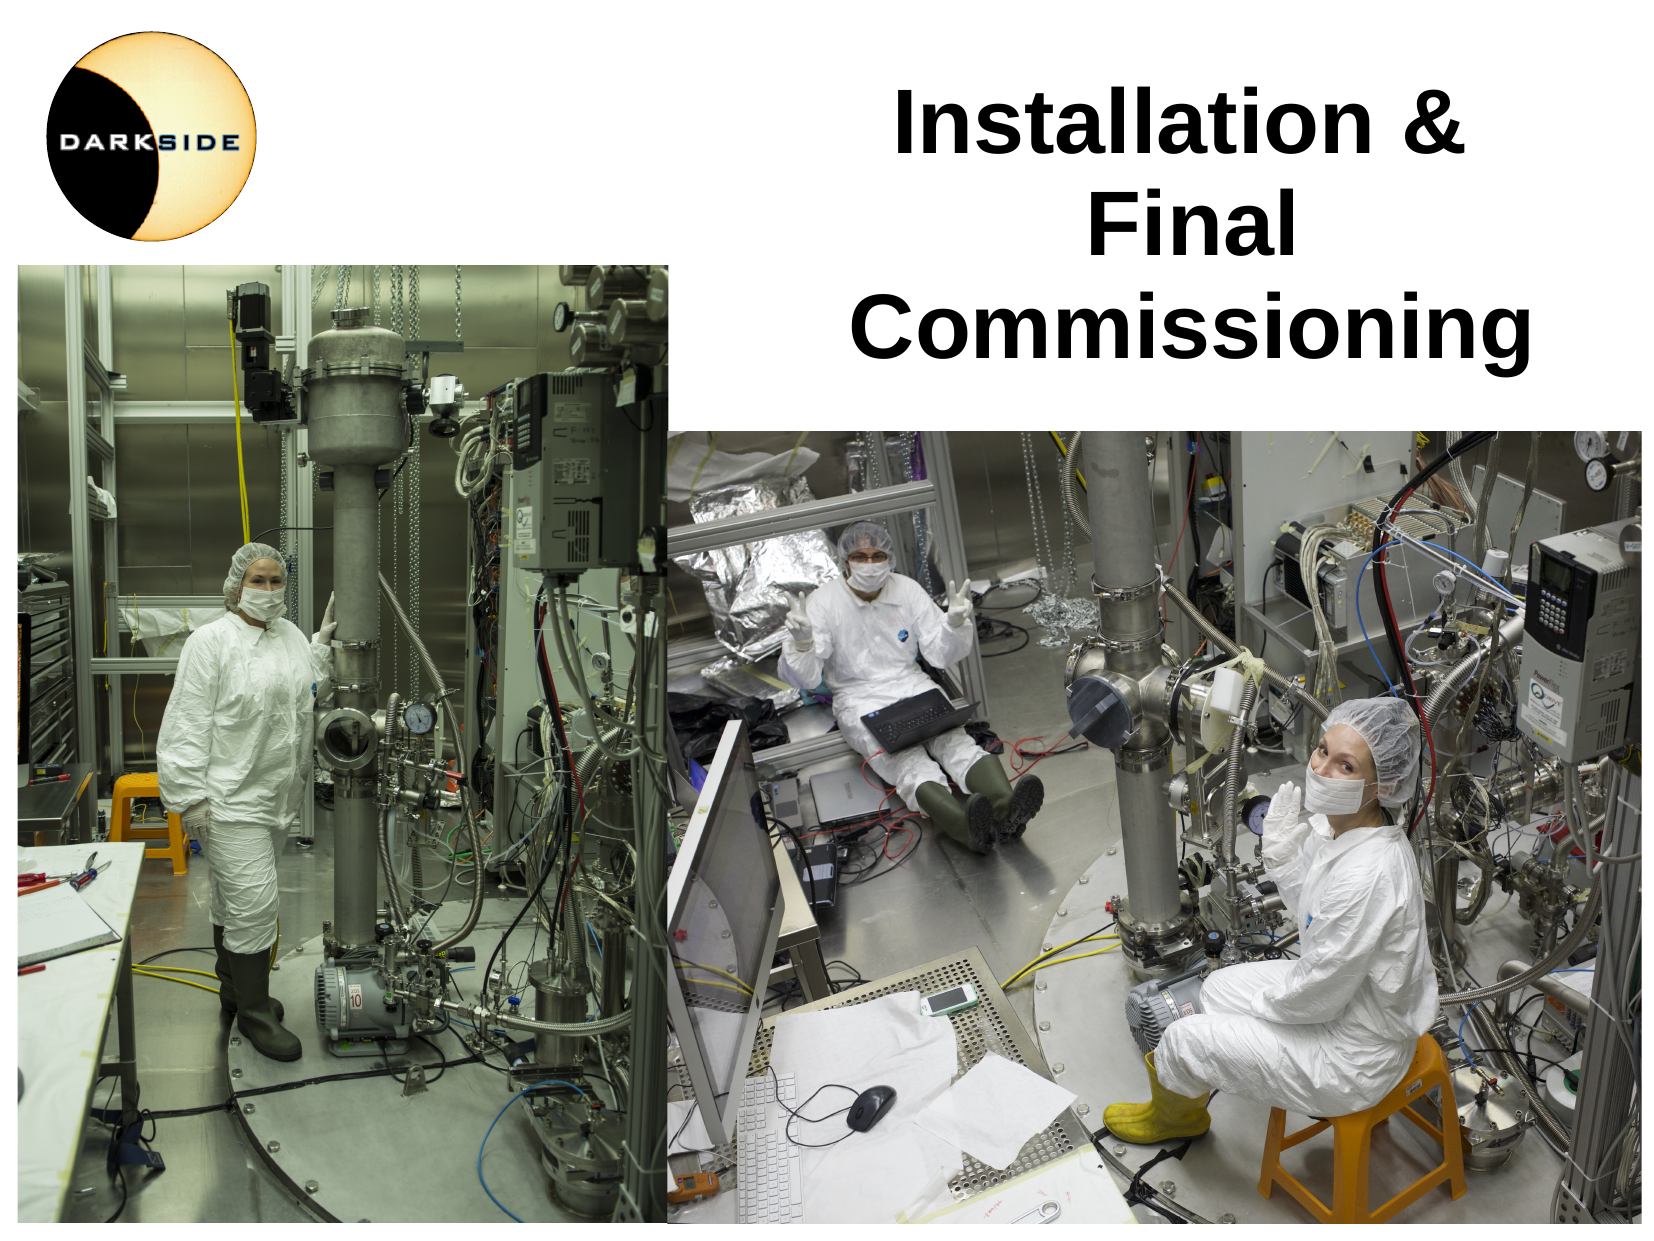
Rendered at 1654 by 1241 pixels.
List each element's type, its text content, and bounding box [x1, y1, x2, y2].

text_box [1387, 29, 1625, 266]
picture [46, 31, 257, 242]
title Installation & Final Commissioning [791, 70, 1595, 378]
picture [17, 265, 1642, 1224]
